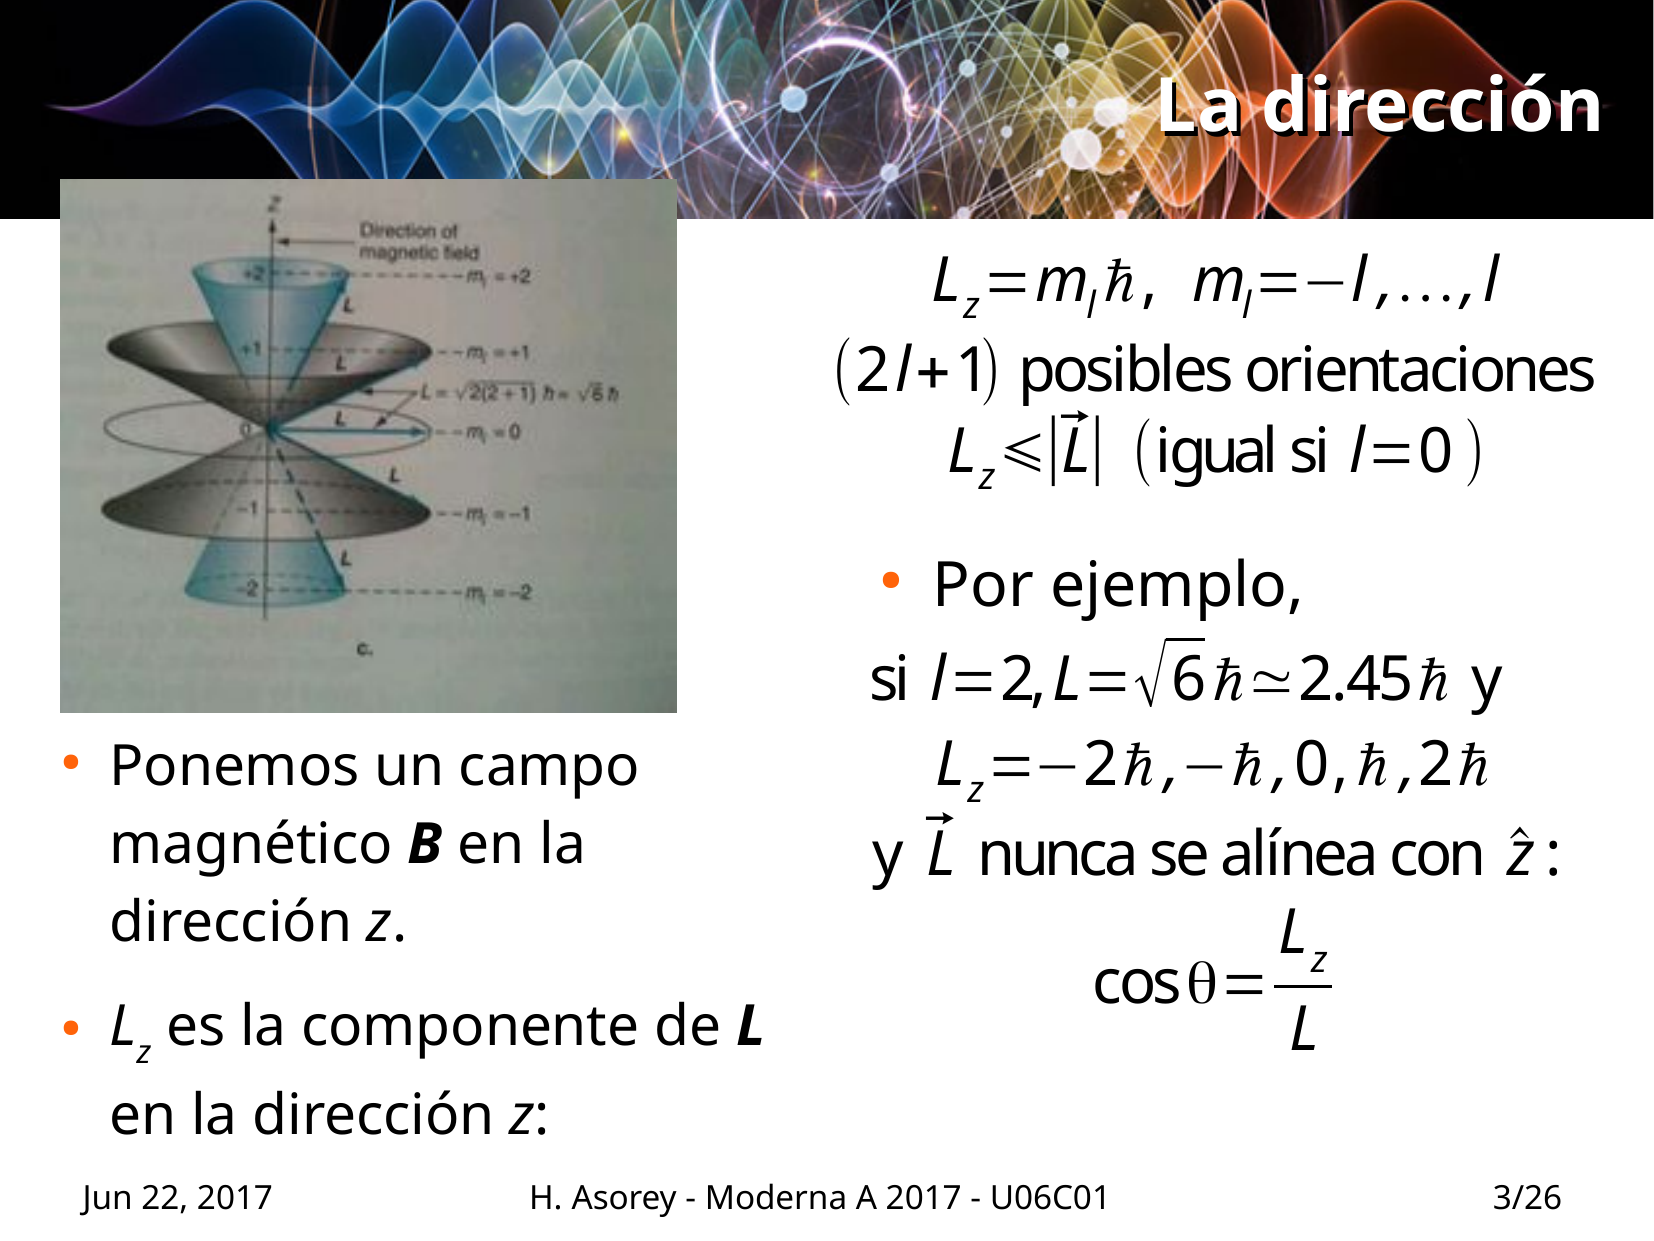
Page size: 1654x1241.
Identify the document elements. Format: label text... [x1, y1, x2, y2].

chart [863, 635, 1563, 1067]
picture [0, 0, 1654, 713]
list Ponemos un campo magnético B en la dirección z. Lz es la componente de L en la dirección z: [45, 725, 807, 1155]
title La dirección [45, 15, 1606, 191]
list Por ejemplo, [862, 255, 1624, 1156]
chart [826, 240, 1602, 500]
